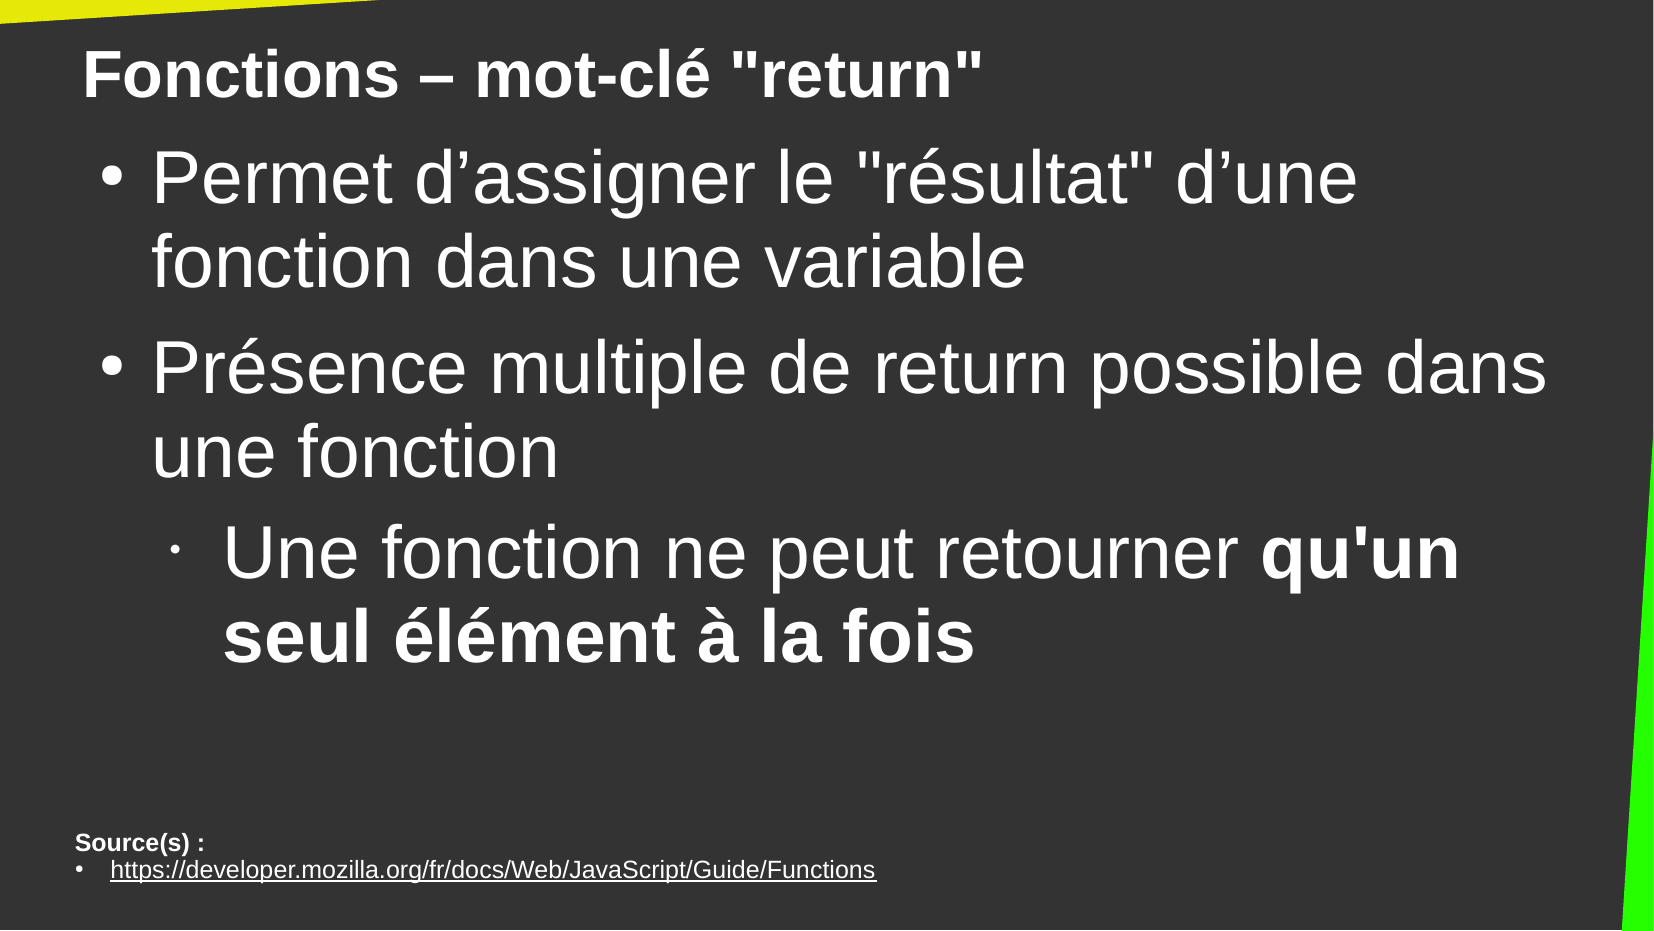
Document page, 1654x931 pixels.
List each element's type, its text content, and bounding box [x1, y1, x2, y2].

list Permet d’assigner le "résultat" d’une fonction dans une variable Présence multiple de return possible dans une fonction Une fonction ne peut retourner qu'un seul élément à la fois [80, 135, 1620, 745]
text_box Source(s) : https://developer.mozilla.org/fr/docs/Web/JavaScript/Guide/Functions [60, 820, 1583, 892]
text_box [0, 0, 380, 24]
text_box [1621, 420, 1654, 931]
title Fonctions – mot-clé "return" [82, 37, 1571, 114]
